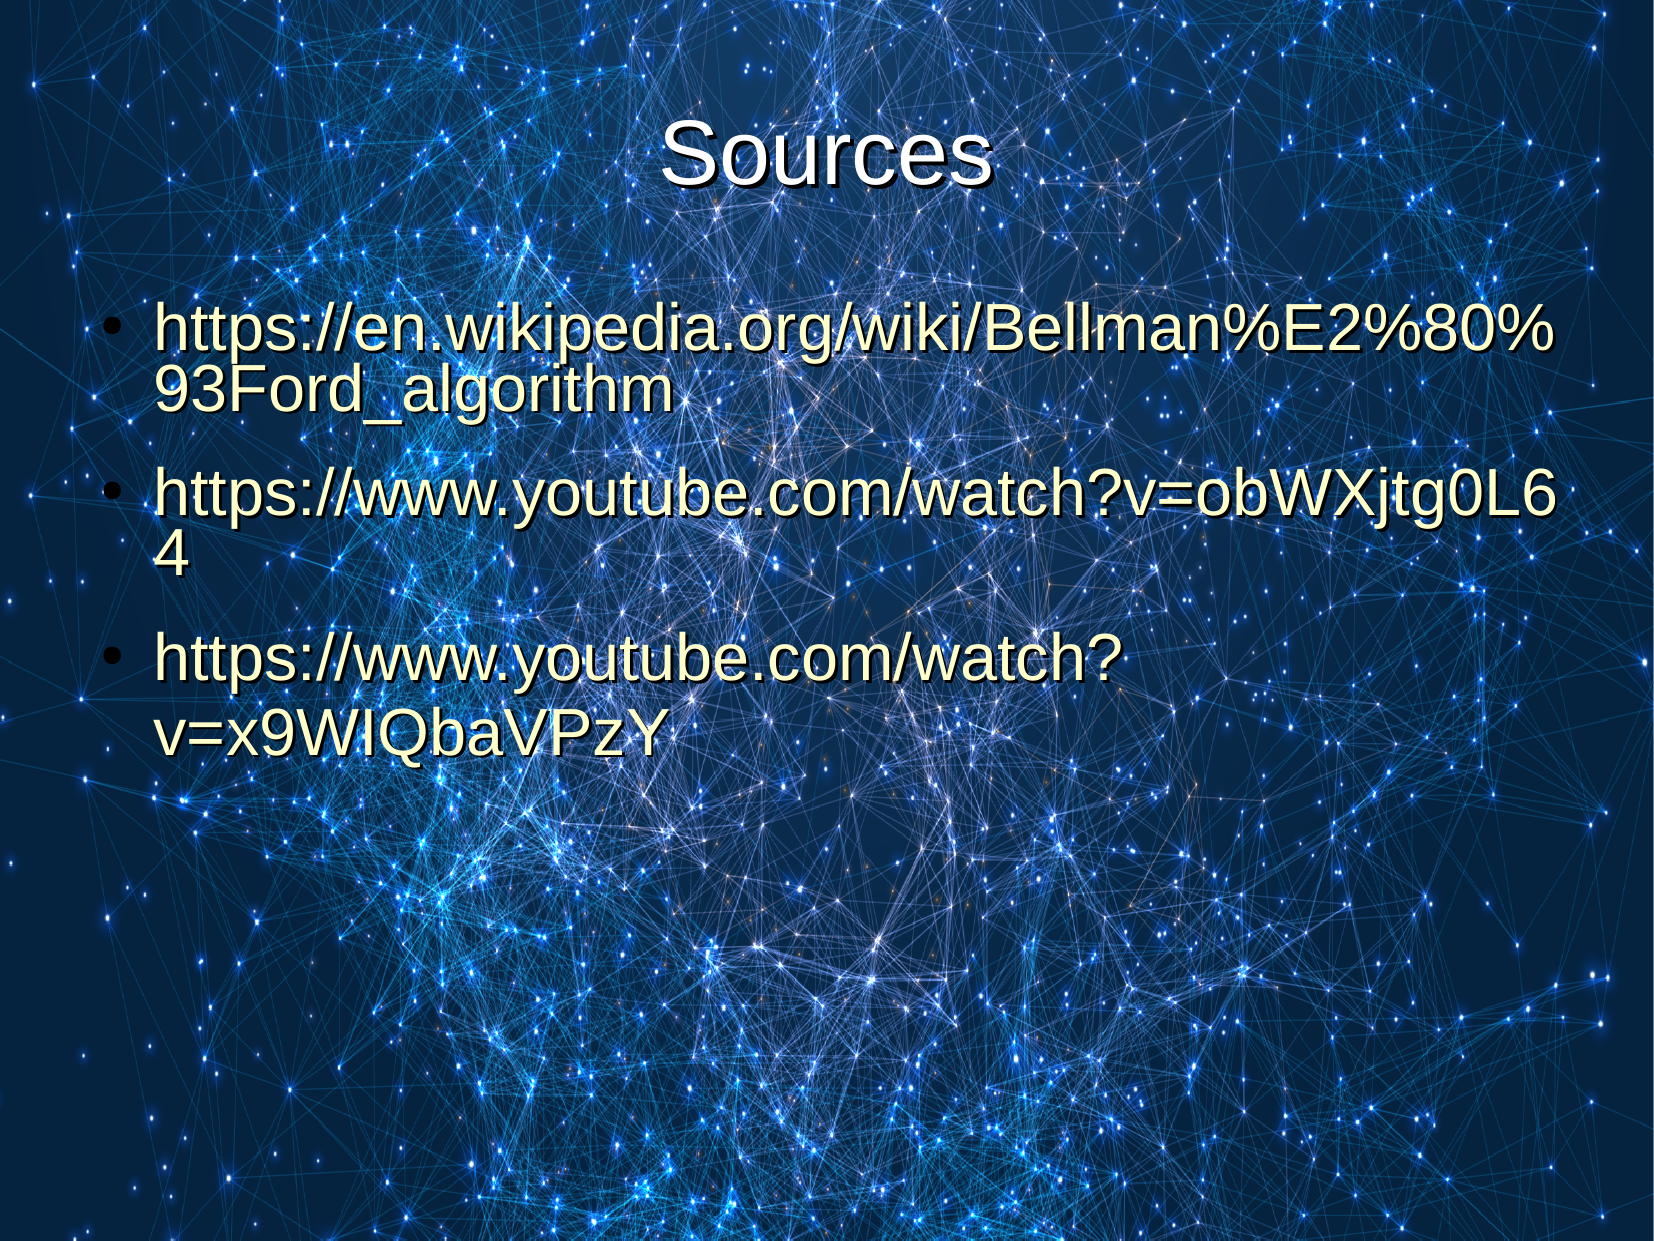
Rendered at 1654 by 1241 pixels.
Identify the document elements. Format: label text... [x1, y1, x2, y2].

picture [0, 0, 1654, 1241]
title Sources [82, 49, 1571, 257]
list https://en.wikipedia.org/wiki/Bellman%E2%80%93Ford_algorithm https://www.youtube.com/watch?v=obWXjtg0L64 https://www.youtube.com/watch?v=x9WIQbaVPzY [82, 290, 1571, 1010]
